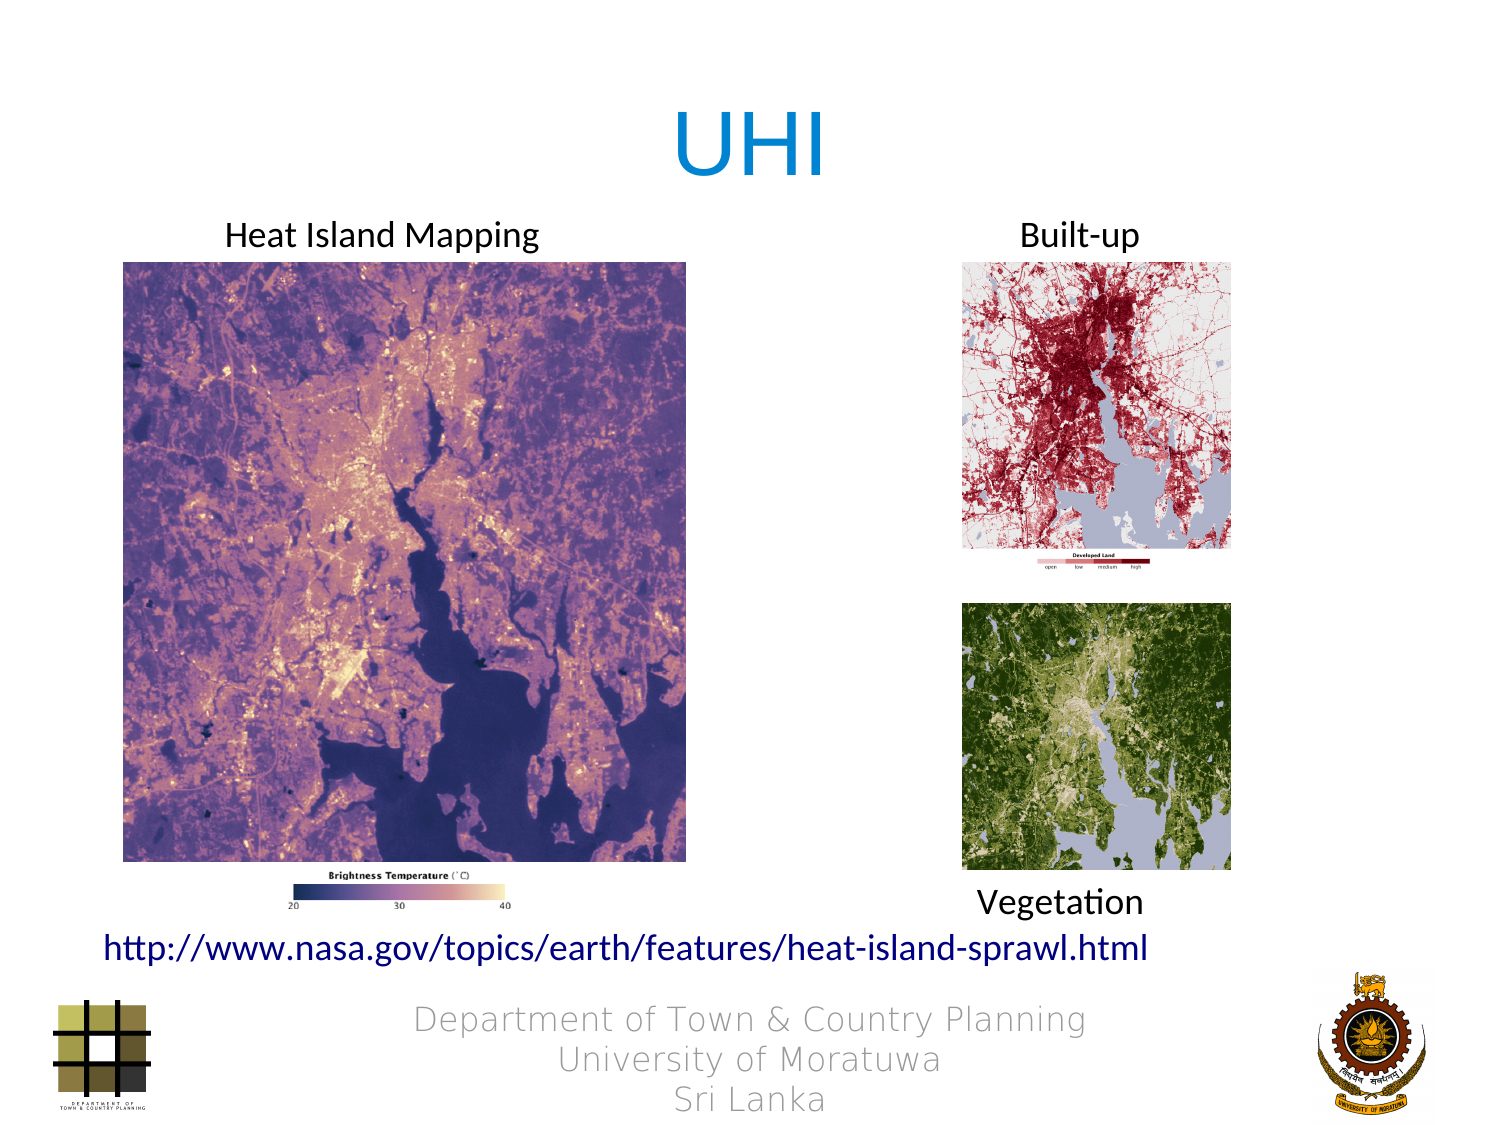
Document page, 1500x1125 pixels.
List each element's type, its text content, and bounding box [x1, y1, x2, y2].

picture [962, 603, 1231, 870]
title UHI [75, 45, 1426, 233]
picture [123, 262, 686, 915]
text_box Vegetation [962, 870, 1246, 930]
picture [1312, 966, 1435, 1125]
text_box Built-up [1005, 202, 1201, 263]
text_box Heat Island Mapping [210, 202, 625, 263]
text_box http://www.nasa.gov/topics/earth/features/heat-island-sprawl.html [88, 915, 1366, 976]
picture [962, 262, 1231, 574]
picture [53, 1000, 151, 1110]
